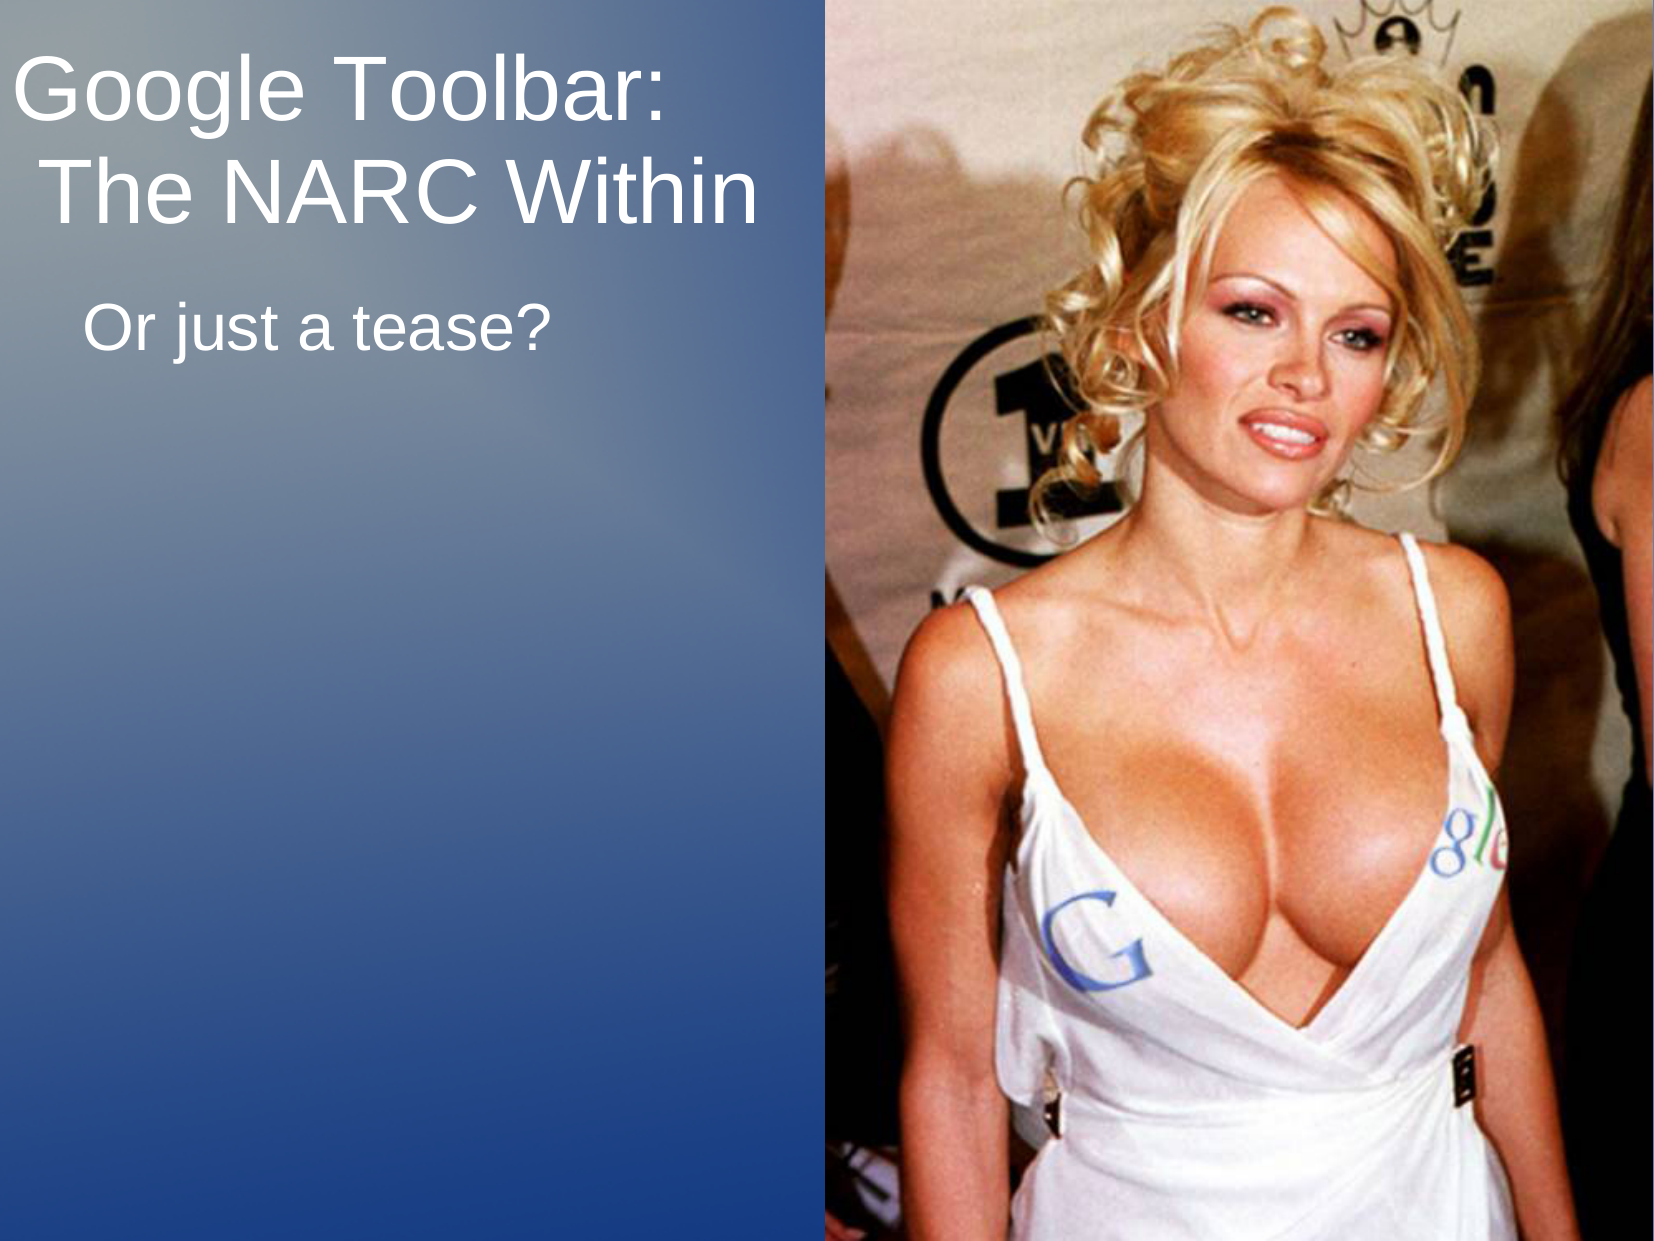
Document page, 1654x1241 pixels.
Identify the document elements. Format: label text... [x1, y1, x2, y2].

list Or just a tease? [82, 290, 809, 1109]
title Google Toolbar: The NARC Within [11, 37, 1501, 243]
picture [0, 0, 1654, 1241]
